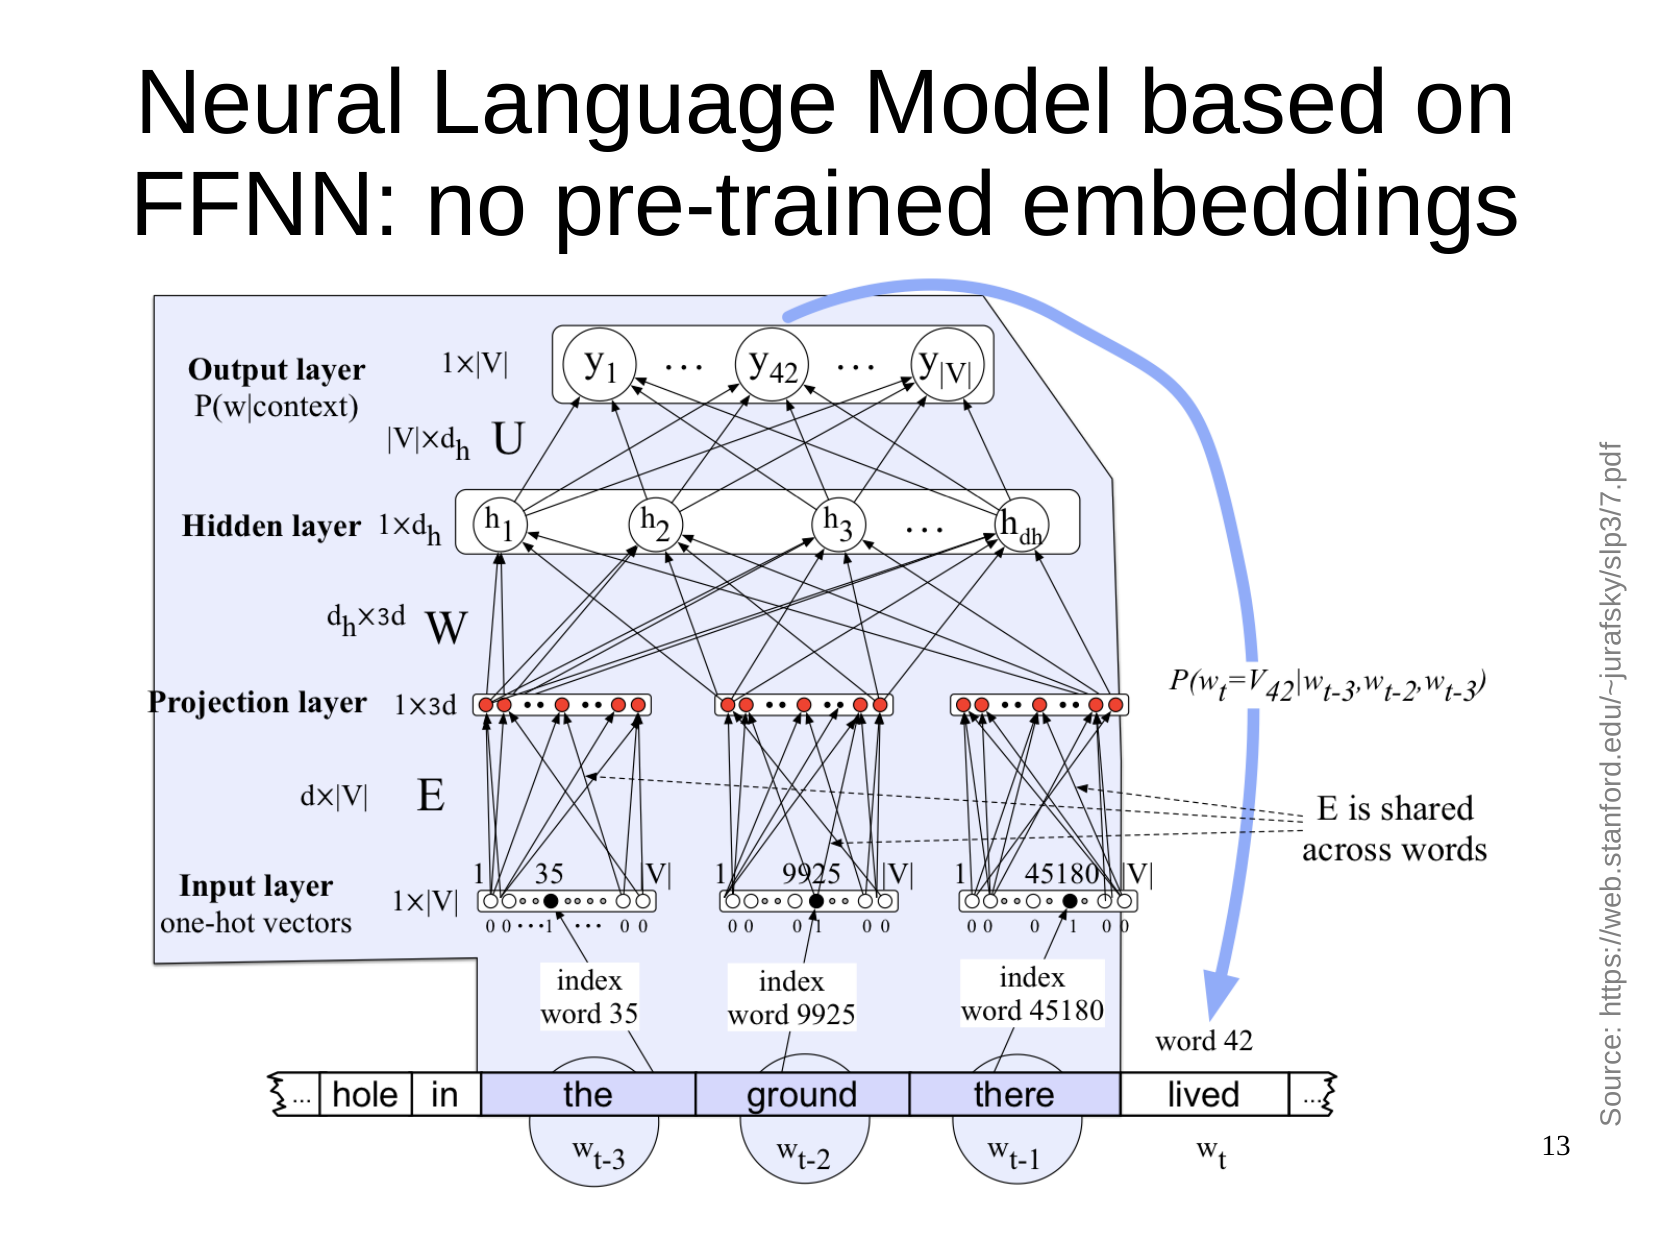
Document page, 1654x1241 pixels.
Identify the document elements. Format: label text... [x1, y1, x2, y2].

text_box Source: https://web.stanford.edu/~jurafsky/slp3/7.pdf [1586, 378, 1644, 1142]
picture [136, 267, 1501, 1191]
title Neural Language Model based on FFNN: no pre-trained embeddings [82, 49, 1571, 257]
